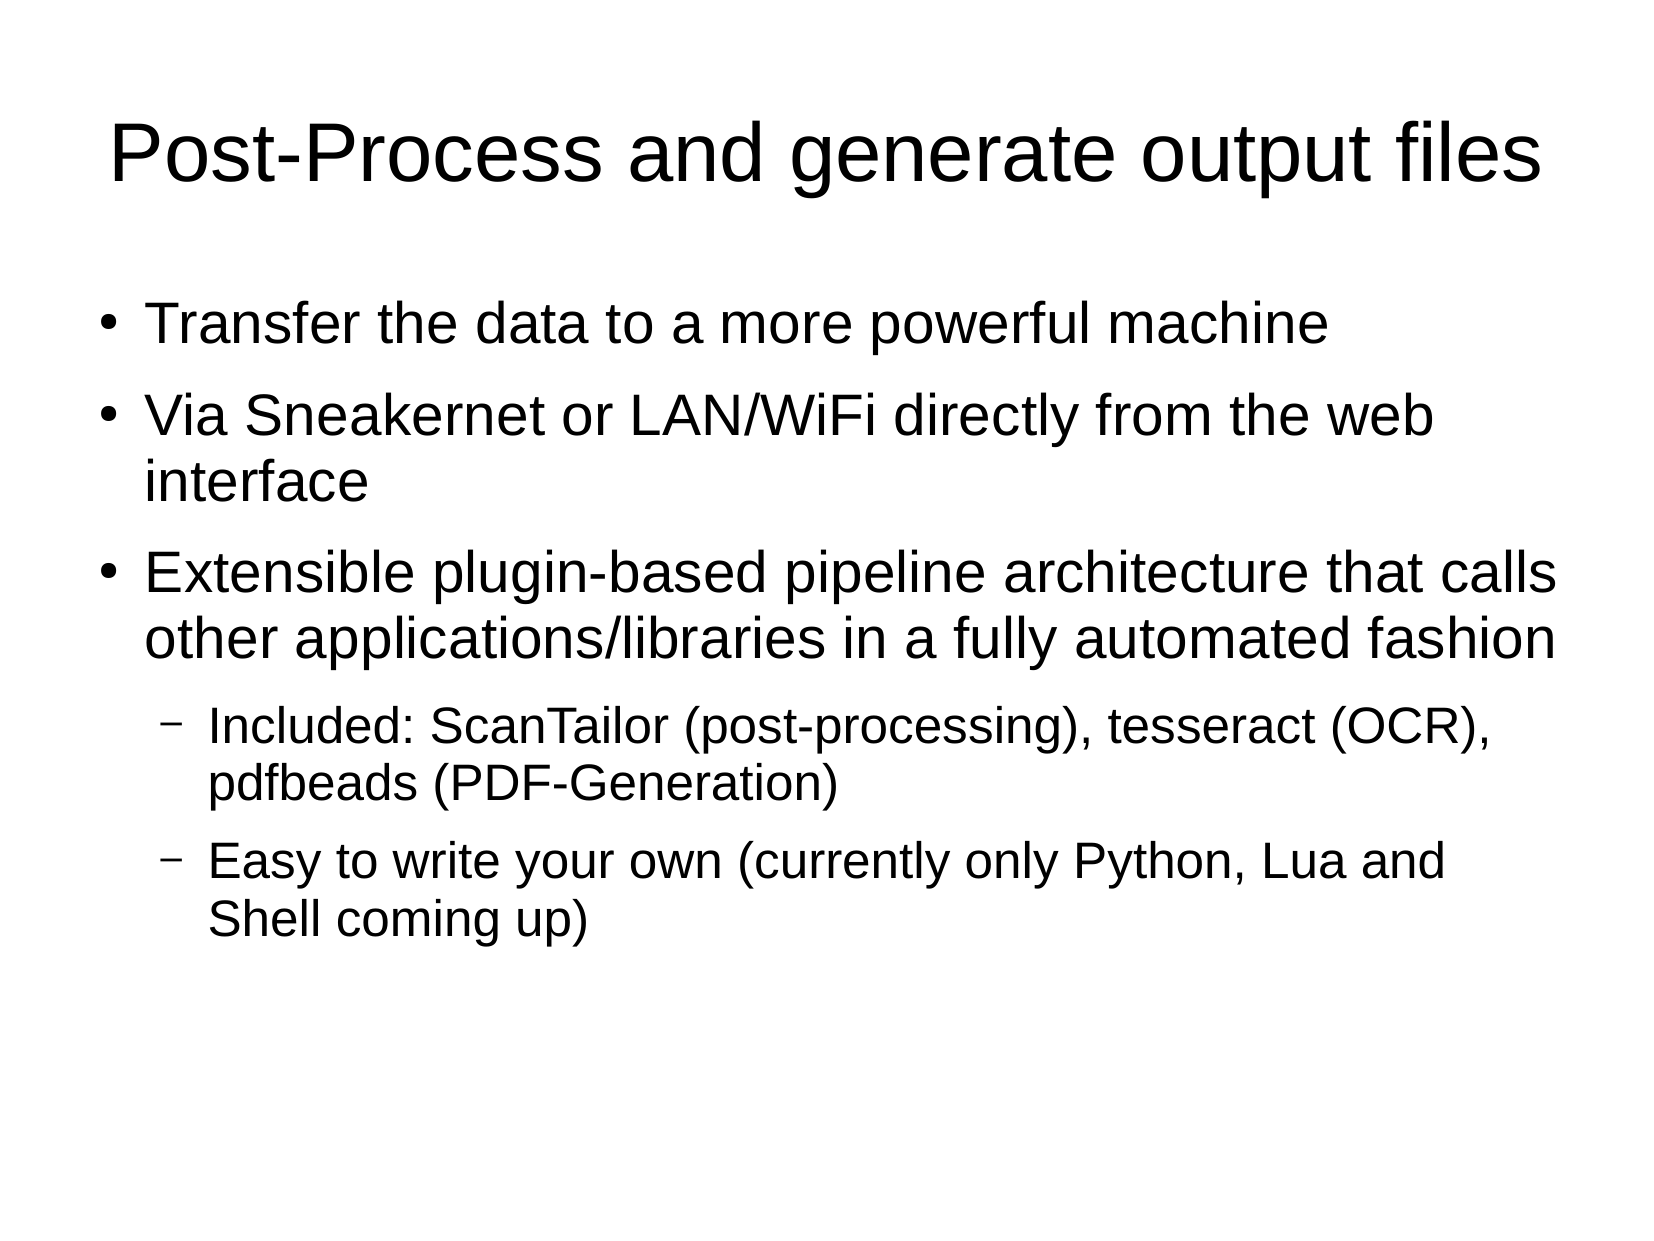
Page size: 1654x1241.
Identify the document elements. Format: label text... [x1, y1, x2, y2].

list Transfer the data to a more powerful machine Via Sneakernet or LAN/WiFi directly from the web interface Extensible plugin-based pipeline architecture that calls other applications/libraries in a fully automated fashion Included: ScanTailor (post-processing), tesseract (OCR), pdfbeads (PDF-Generation) Easy to write your own (currently only Python, Lua and Shell coming up) [82, 290, 1571, 1010]
title Post-Process and generate output files [82, 49, 1571, 257]
